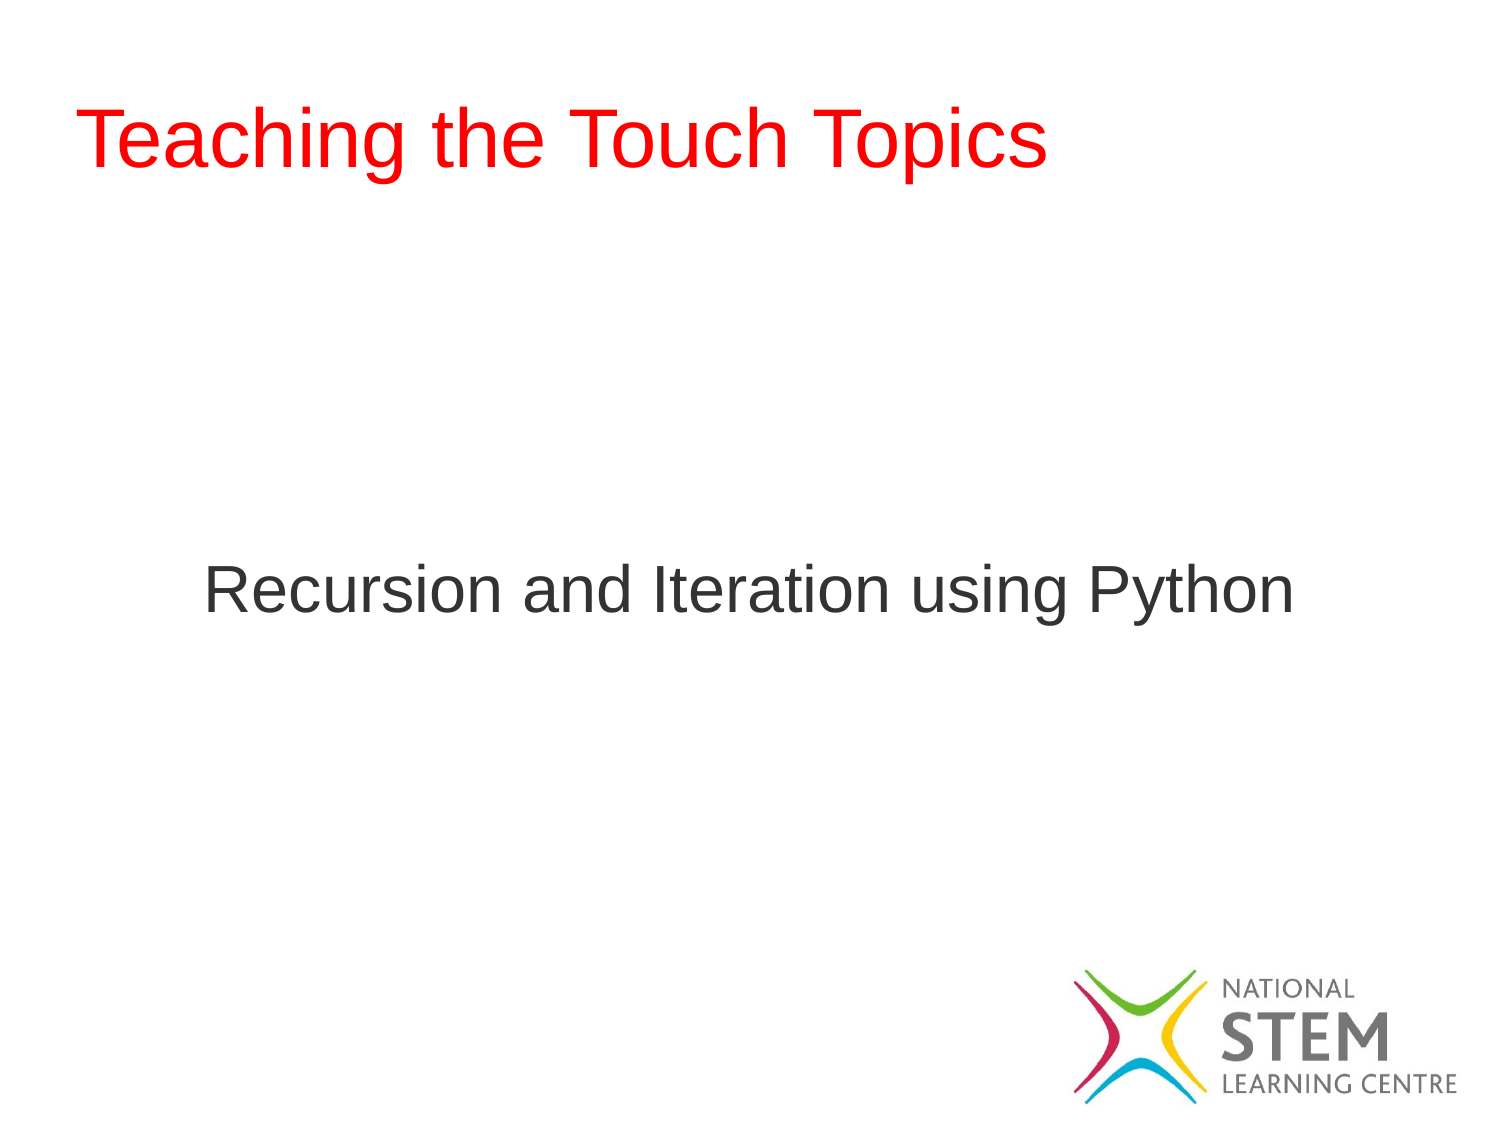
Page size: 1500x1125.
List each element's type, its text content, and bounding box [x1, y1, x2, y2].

picture [1057, 953, 1472, 1120]
title Teaching the Touch Topics [75, 44, 1425, 233]
subtitle Recursion and Iteration using Python [75, 263, 1425, 916]
